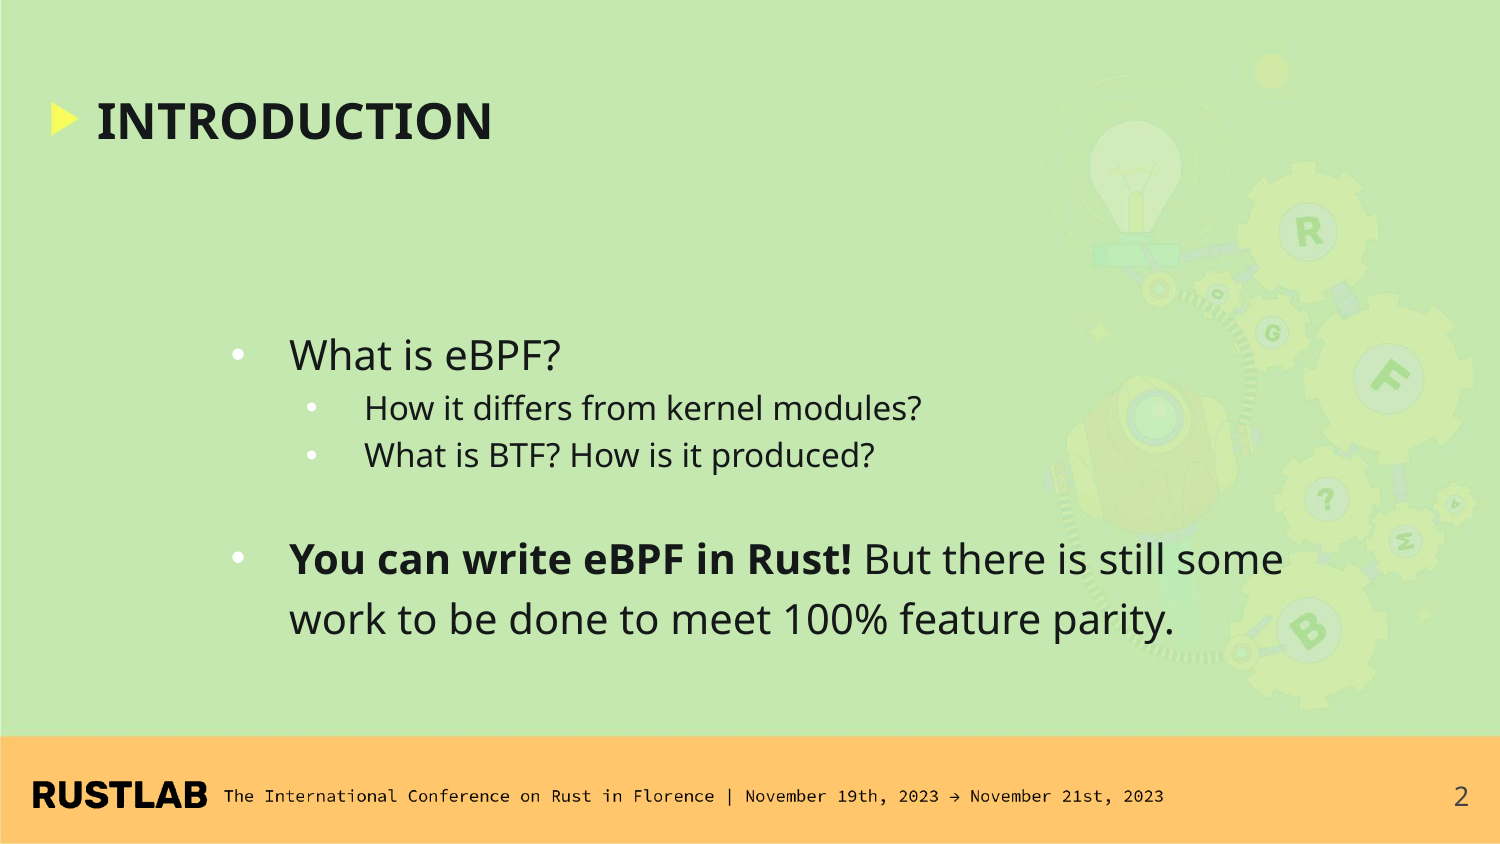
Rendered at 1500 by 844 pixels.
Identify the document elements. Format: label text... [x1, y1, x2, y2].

list What is eBPF? How it differs from kernel modules? What is BTF? How is it produced? You can write eBPF in Rust! But there is still some work to be done to meet 100% feature parity. [199, 218, 1301, 744]
picture [0, 0, 1500, 844]
title INTRODUCTION [84, 89, 1448, 180]
